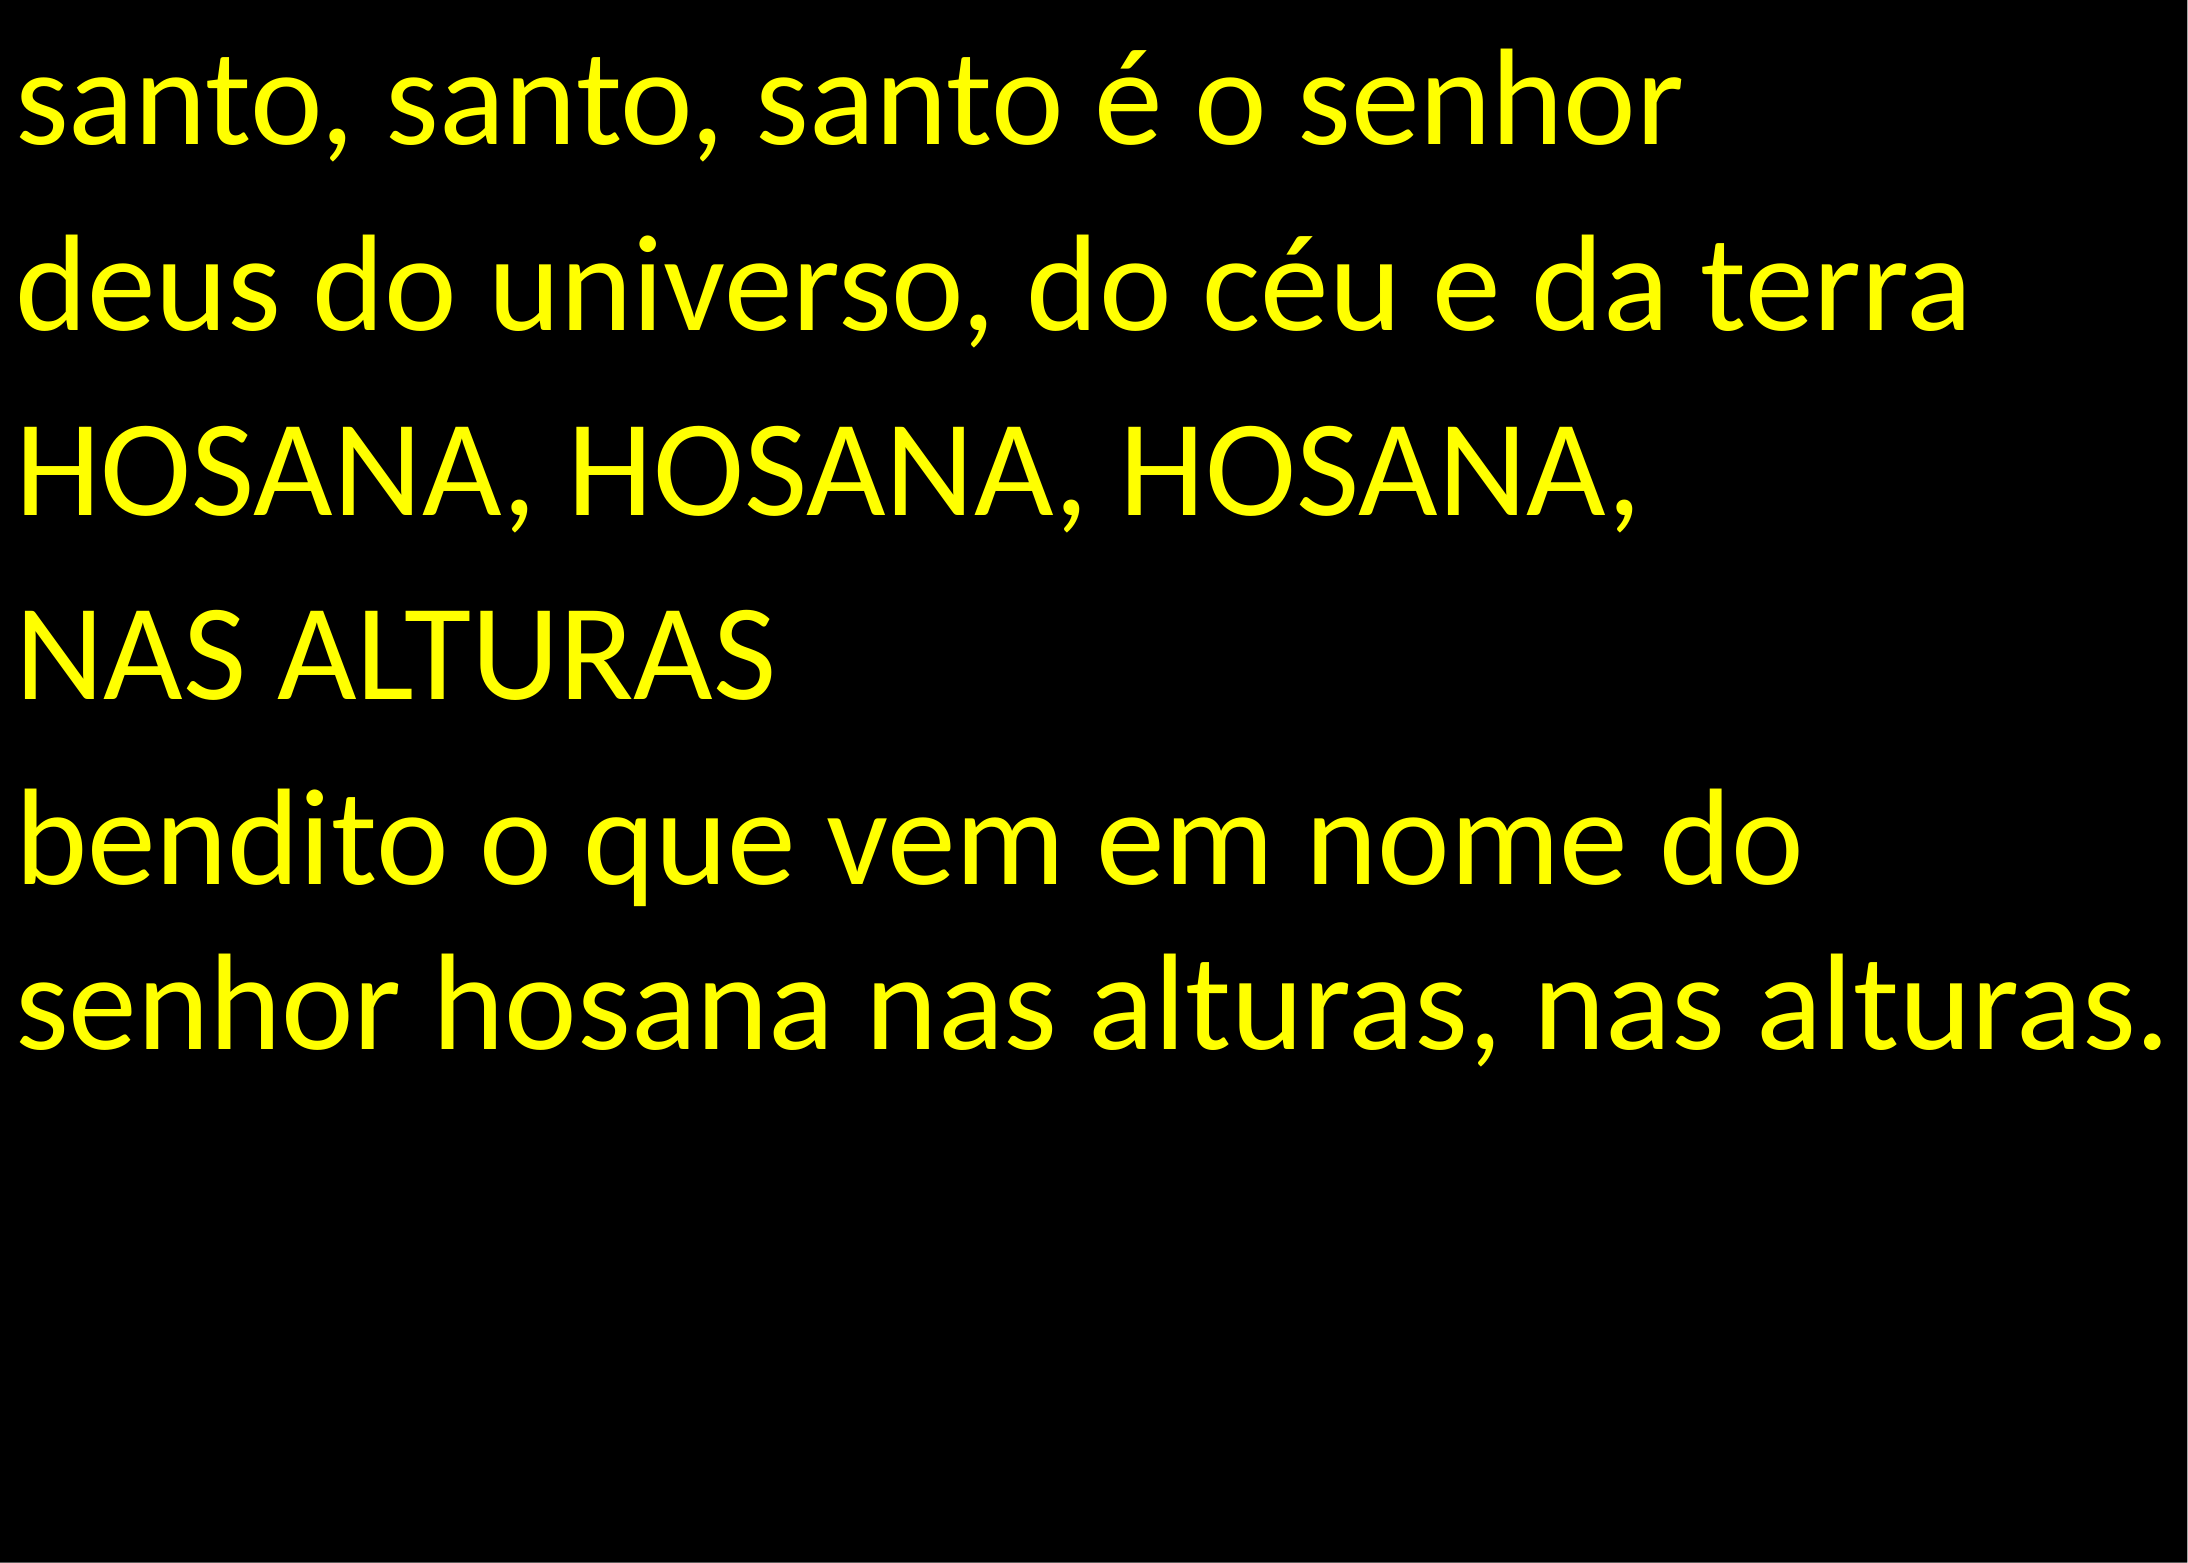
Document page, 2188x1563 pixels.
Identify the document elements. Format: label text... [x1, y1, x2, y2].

subtitle santo, santo, santo é o senhor deus do universo, do céu e da terra HOSANA, HOSANA, HOSANA, NAS ALTURAS bendito o que vem em nome do senhor hosana nas alturas, nas alturas. [0, 0, 2188, 1563]
